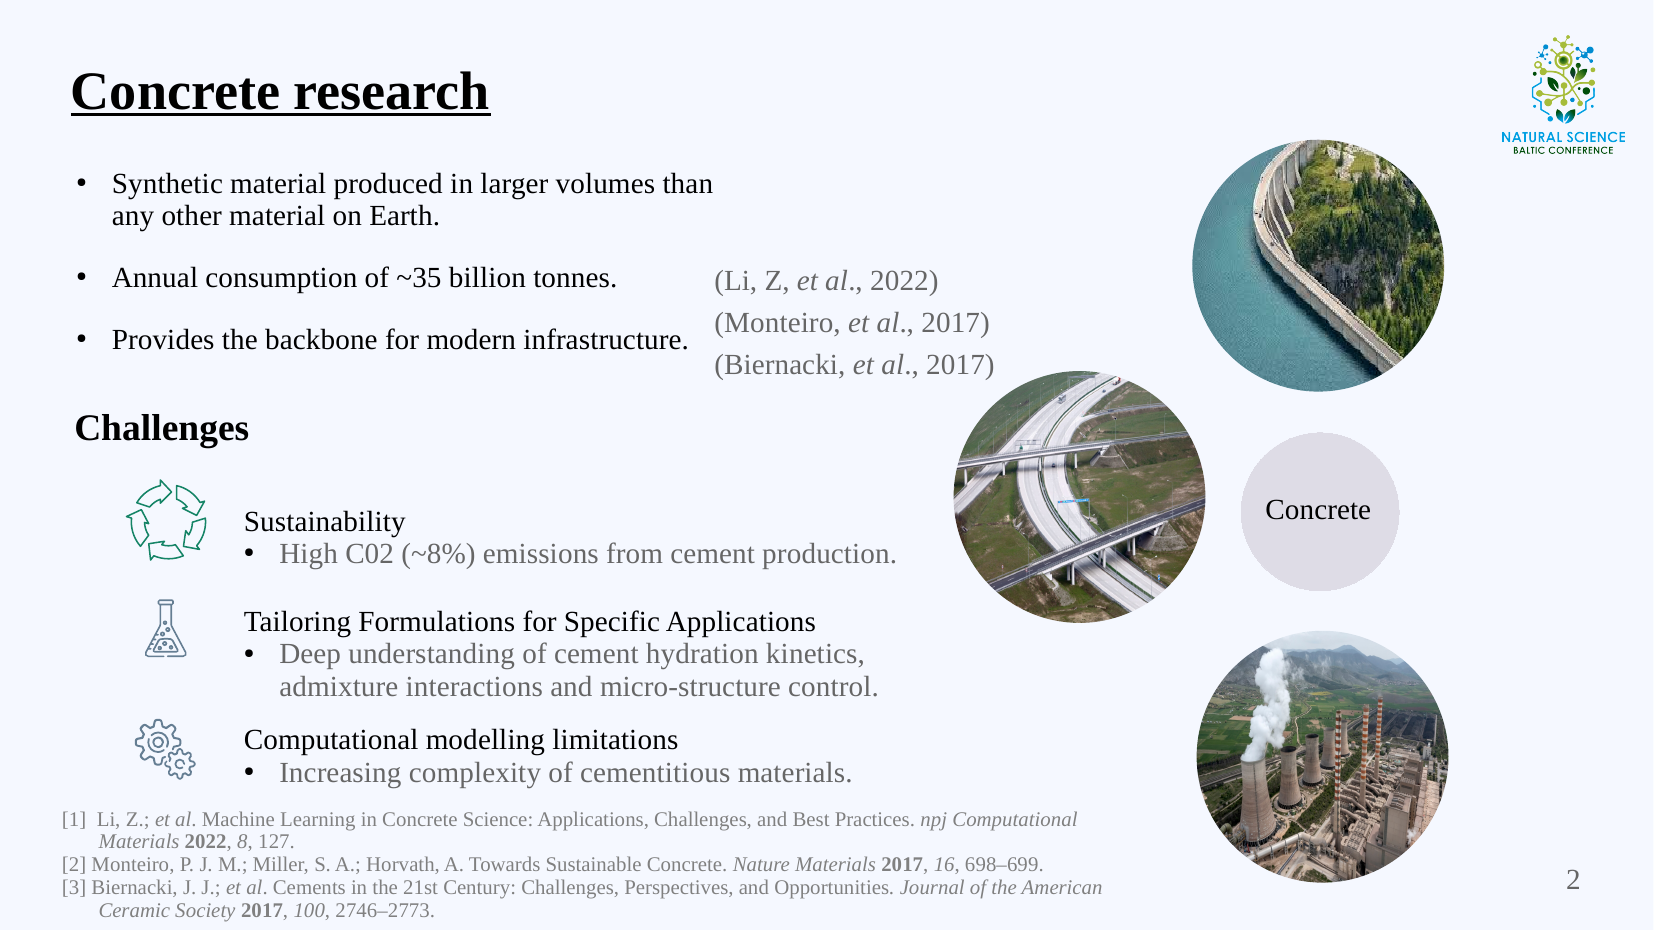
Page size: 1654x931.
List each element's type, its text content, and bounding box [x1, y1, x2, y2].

text_box Synthetic material produced in larger volumes than any other material on Earth. Annual consumption of ~35 billion tonnes. Provides the backbone for modern infrastructure. [61, 160, 744, 364]
text_box Concrete [1228, 486, 1409, 552]
text_box [1245, 432, 1395, 486]
text_box Computational modelling limitations Increasing complexity of cementitious materials. [229, 716, 885, 796]
text_box Tailoring Formulations for Specific Applications Deep understanding of cement hydration kinetics, admixture interactions and micro-structure control. [229, 598, 904, 743]
title Concrete research [70, 41, 1502, 142]
text_box [1252, 552, 1389, 591]
text_box [953, 371, 1206, 623]
text_box (Li, Z, et al., 2022) [699, 257, 1060, 299]
text_box Sustainability High C02 (~8%) emissions from cement production. [229, 497, 914, 610]
text_box Challenges [59, 399, 480, 475]
picture [1502, 35, 1625, 154]
text_box [1] Li, Z.; et al. Machine Learning in Concrete Science: Applications, Challenges, and Best Practices. npj Computational Materials 2022, 8, 127. [2] Monteiro, P. J. M.; Miller, S. A.; Horvath, A. Towards Sustainable Concrete. Nature Materials 2017, 16, 698–699. [3] Biernacki, J. J.; et al. Cements in the 21st Century: Challenges, Perspectives, and Opportunities. Journal of the American Ceramic Society 2017, 100, 2746–2773. [47, 800, 1159, 931]
text_box (Monteiro, et al., 2017) [699, 299, 1060, 341]
text_box [145, 599, 187, 658]
text_box [134, 718, 196, 780]
text_box [1196, 630, 1449, 883]
text_box (Biernacki, et al., 2017) [699, 341, 1060, 421]
text_box [1192, 139, 1445, 392]
